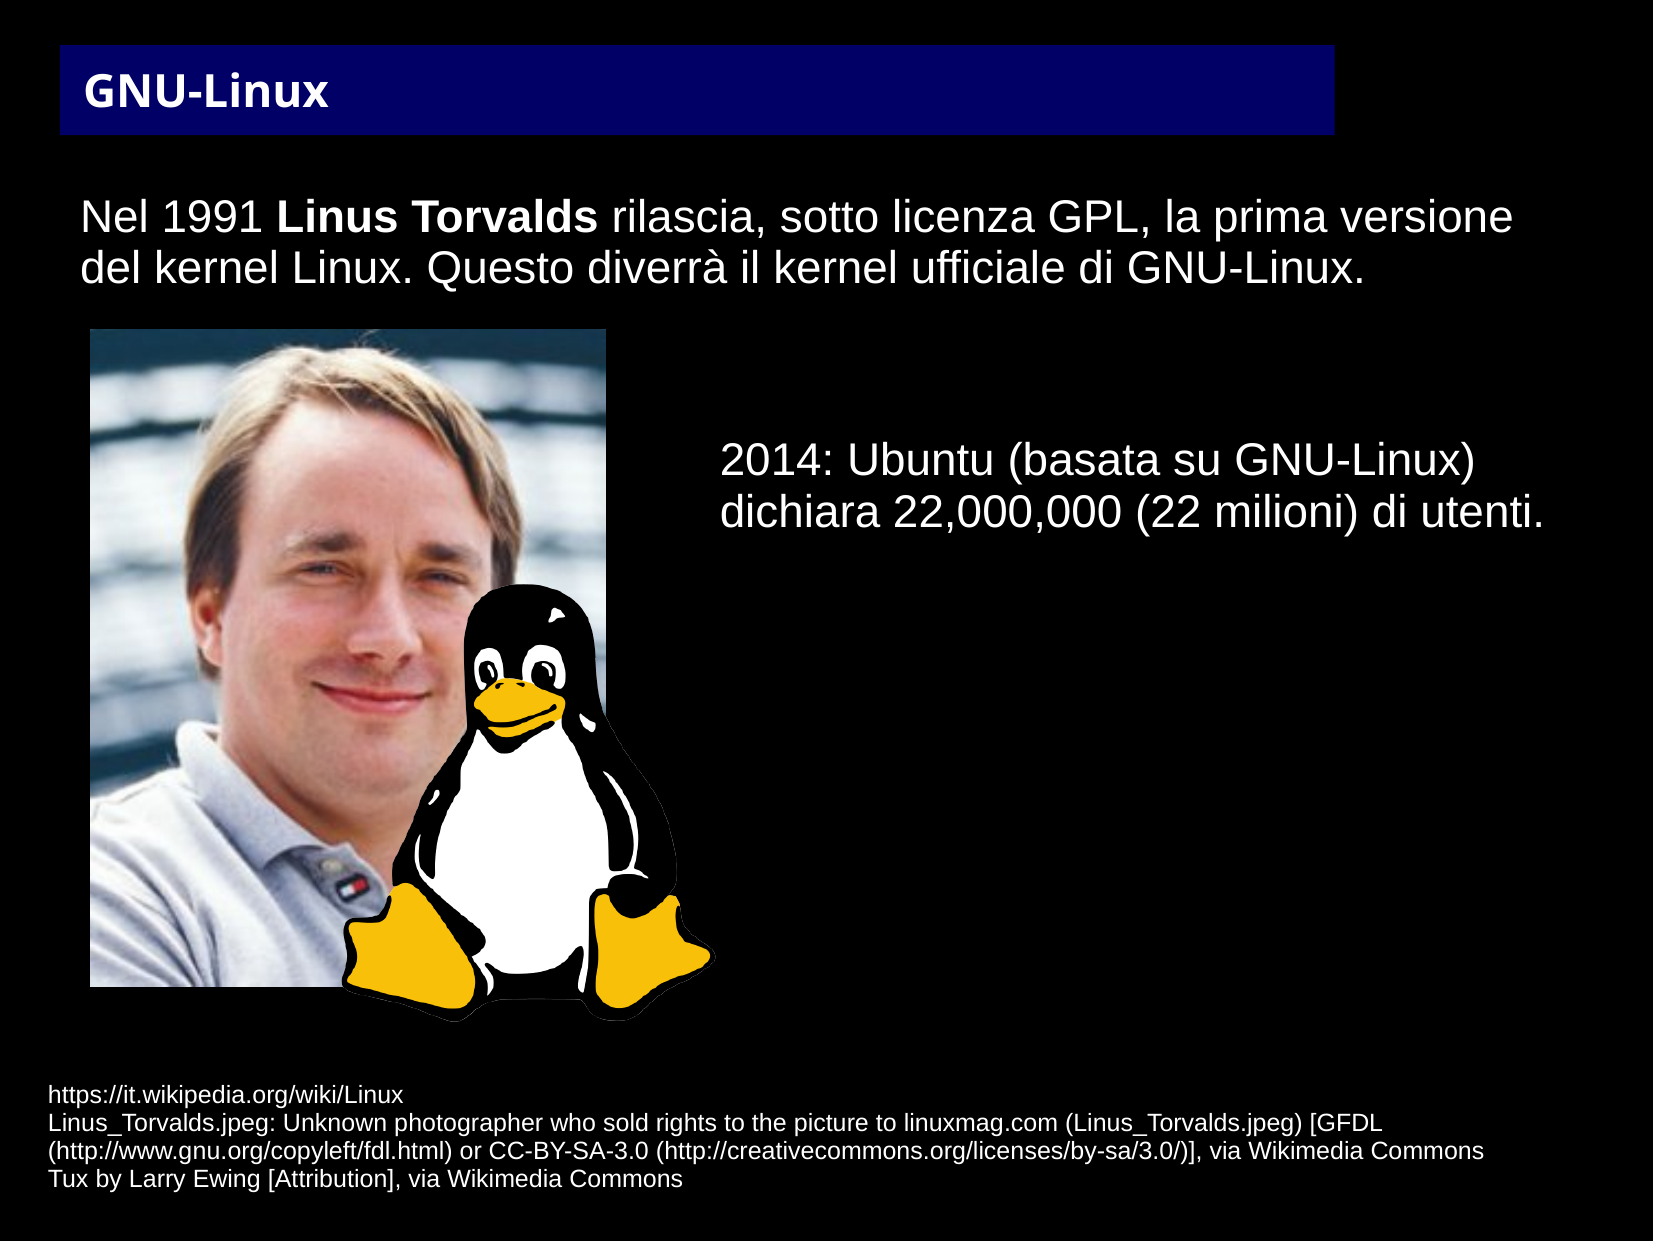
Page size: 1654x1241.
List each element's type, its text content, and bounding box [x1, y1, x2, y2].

list GNU-Linux [59, 45, 1335, 136]
text_box Nel 1991 Linus Torvalds rilascia, sotto licenza GPL, la prima versione del kernel Linux. Questo diverrà il kernel ufficiale di GNU-Linux. [65, 183, 1543, 301]
text_box 2014: Ubuntu (basata su GNU-Linux) dichiara 22,000,000 (22 milioni) di utenti. [705, 426, 1621, 616]
picture [90, 329, 751, 1062]
text_box https://it.wikipedia.org/wiki/Linux Linus_Torvalds.jpeg: Unknown photographer who sold rights to the picture to linuxmag.com (Linus_Torvalds.jpeg) [GFDL (http://www.gnu.org/copyleft/fdl.html) or CC-BY-SA-3.0 (http://creativecommons.org/licenses/by-sa/3.0/)], via Wikimedia Commons Tux by Larry Ewing [Attribution], via Wikimedia Commons [33, 1073, 1649, 1228]
